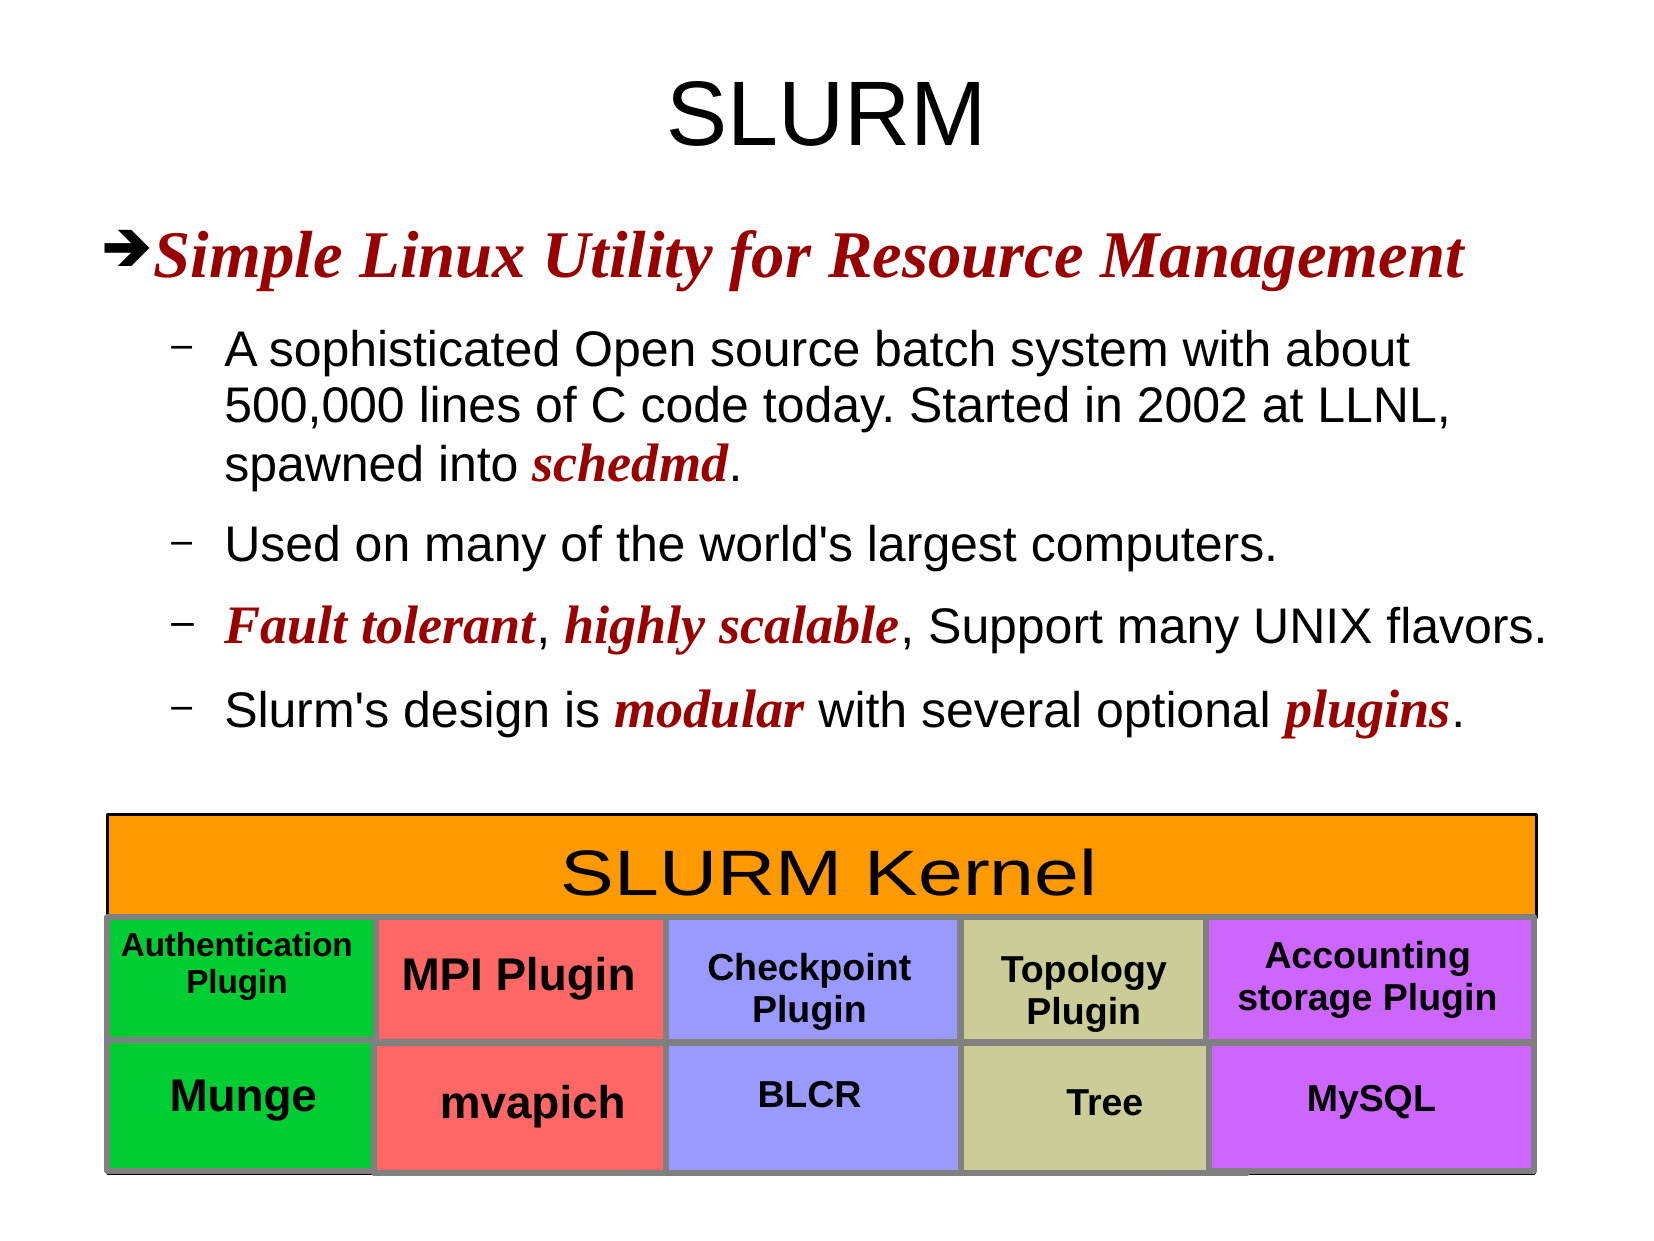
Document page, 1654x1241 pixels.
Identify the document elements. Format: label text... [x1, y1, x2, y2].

text_box BLCR [668, 1065, 951, 1141]
text_box mvapich [368, 1069, 659, 1144]
text_box Accounting storage Plugin [1206, 927, 1530, 1040]
text_box MySQL [1214, 1070, 1530, 1145]
text_box SLURM Kernel [545, 829, 1112, 916]
text_box Checkpoint Plugin [668, 939, 951, 1014]
text_box Authentication Plugin [105, 919, 369, 1033]
text_box Topology Plugin [963, 941, 1204, 1016]
text_box [107, 814, 1537, 1174]
text_box Munge [117, 1062, 369, 1150]
list Simple Linux Utility for Resource Management A sophisticated Open source batch system with about 500,000 lines of C code today. Started in 2002 at LLNL, spawned into schedmd. Used on many of the world's largest computers. Fault tolerant, highly scalable, Support many UNIX flavors. Slurm's design is modular with several optional plugins. [82, 217, 1571, 774]
text_box MPI Plugin [386, 941, 654, 1002]
text_box Tree [963, 1074, 1246, 1149]
title SLURM [82, 10, 1571, 217]
